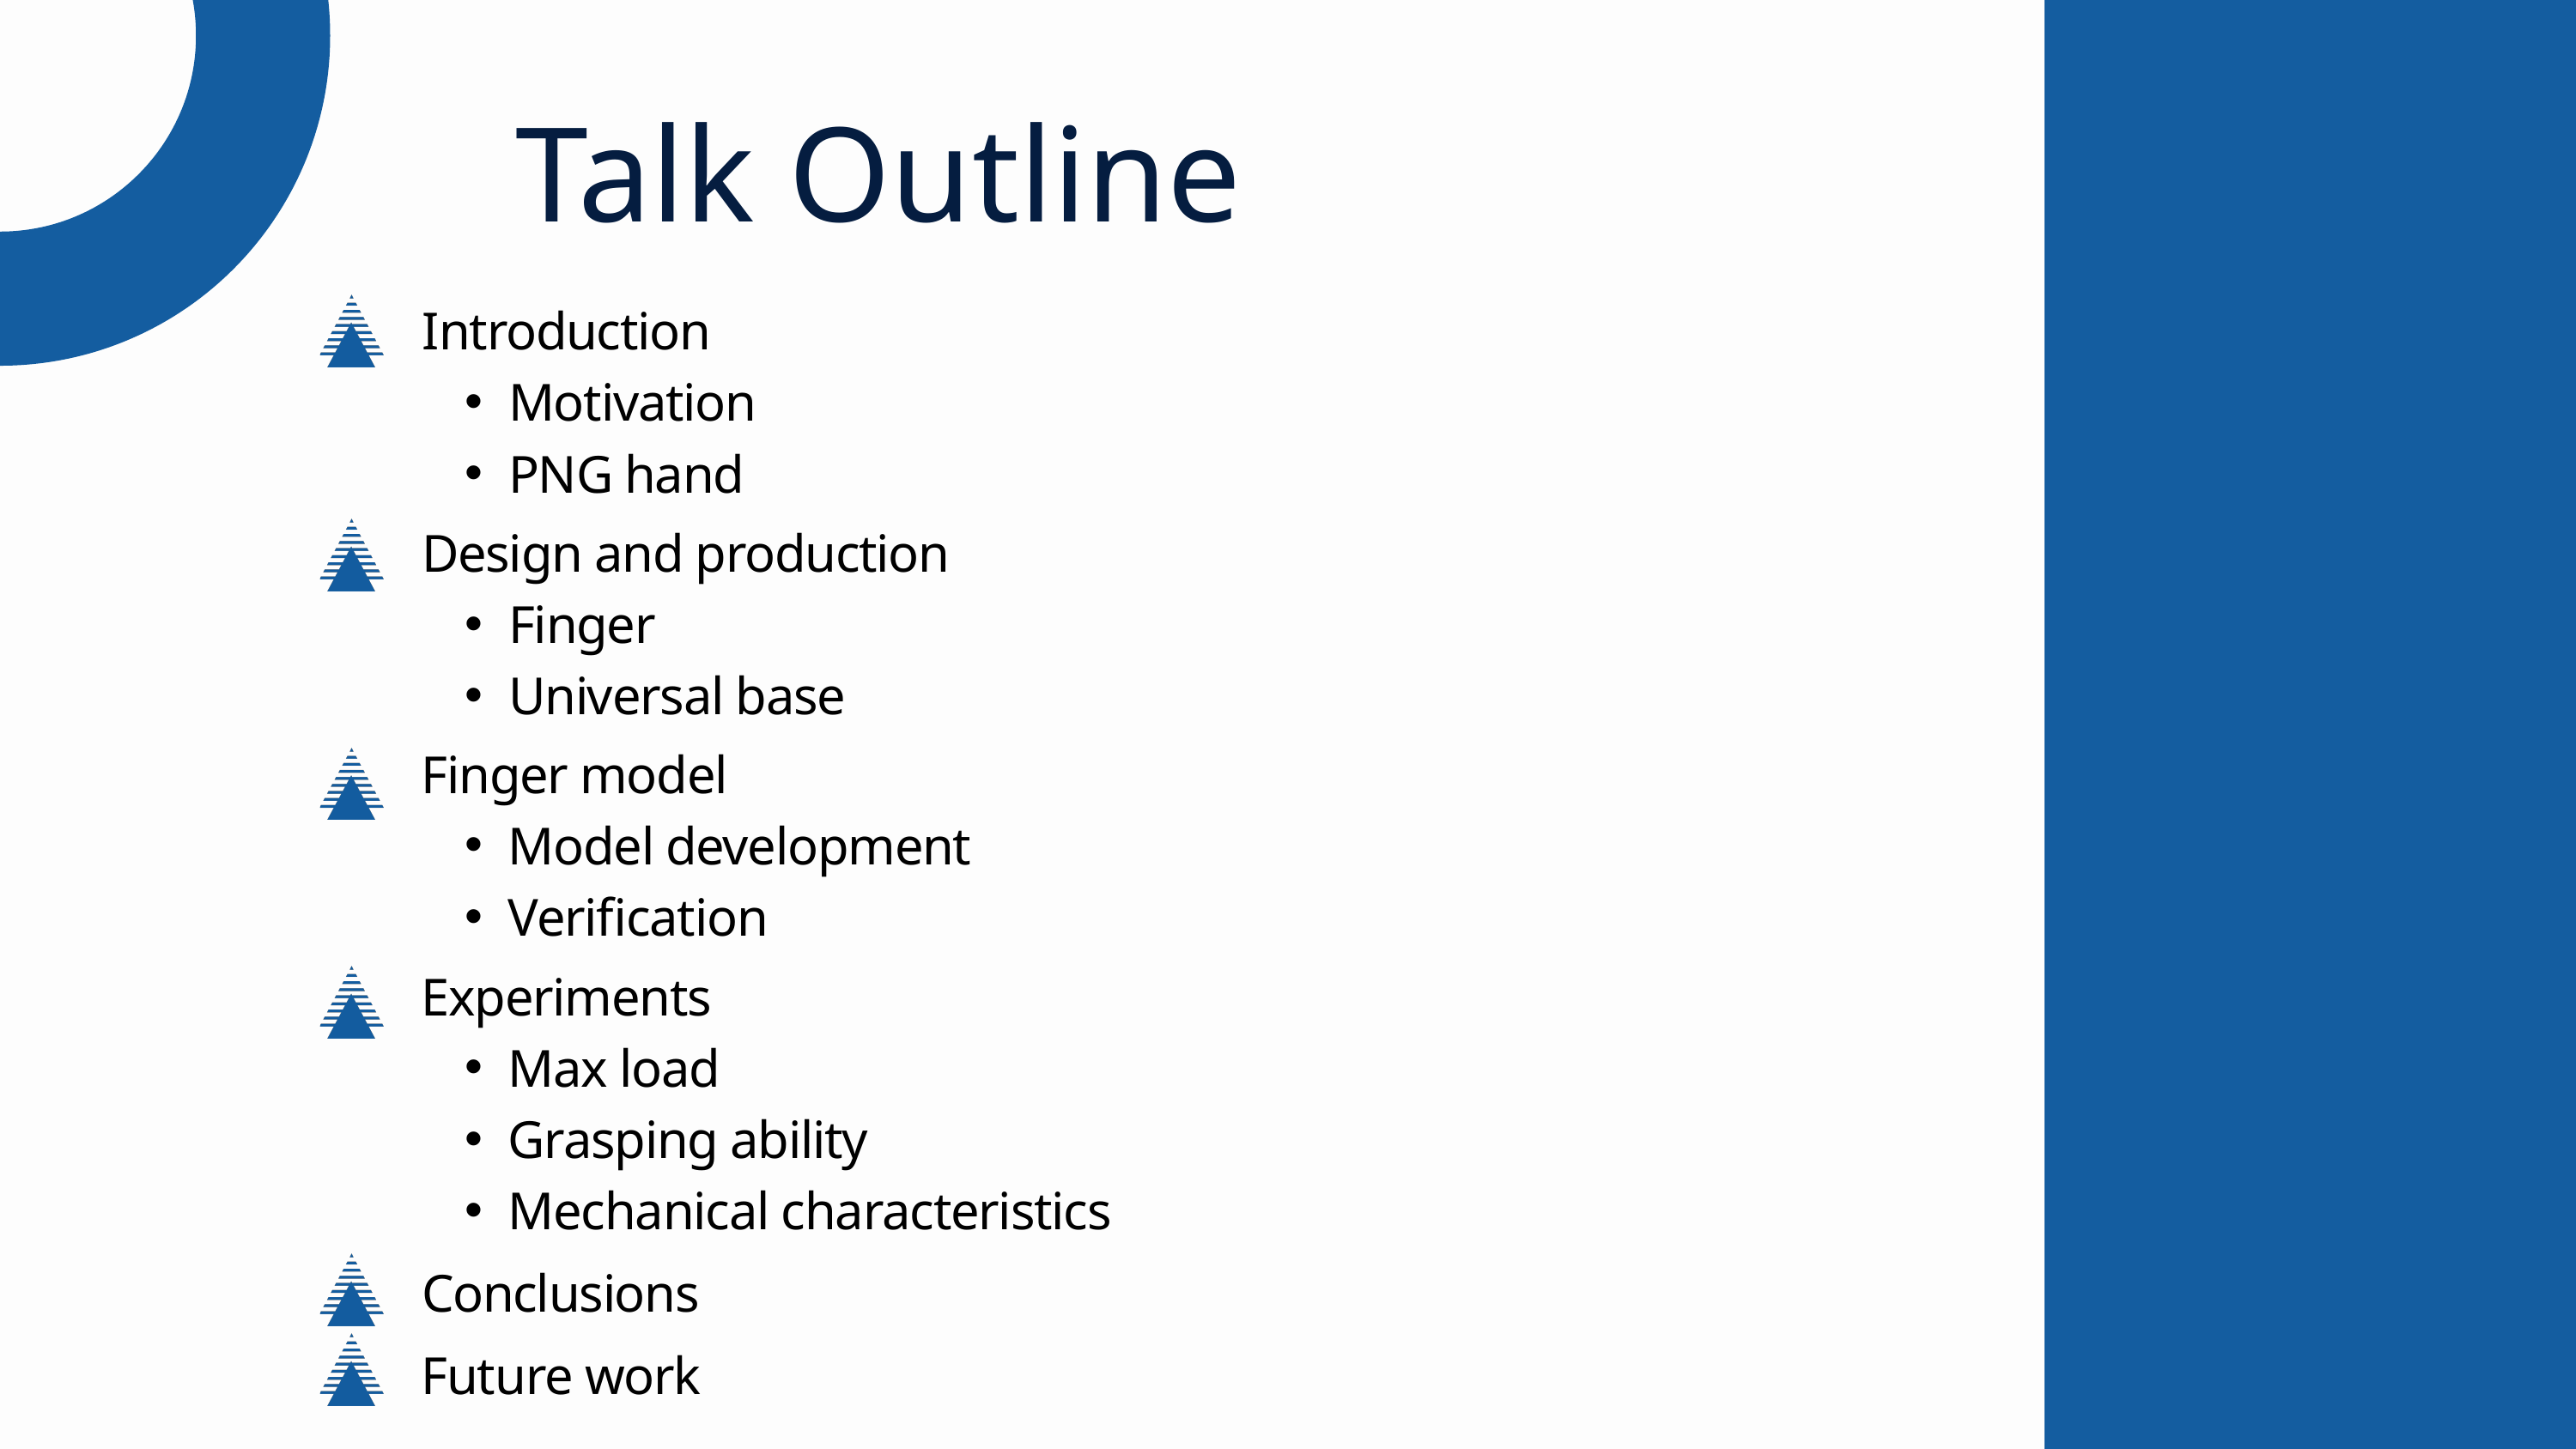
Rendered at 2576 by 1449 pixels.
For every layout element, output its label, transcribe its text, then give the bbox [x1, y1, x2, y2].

text_box Finger model Model development Verification [421, 731, 1078, 954]
text_box Design and production Finger Universal base [421, 511, 1128, 797]
text_box Future work [421, 1333, 1042, 1449]
text_box Experiments Max load Grasping ability Mechanical characteristics [421, 954, 1288, 1384]
text_box [319, 294, 384, 367]
text_box [319, 518, 384, 591]
text_box [319, 1253, 384, 1326]
text_box [319, 966, 384, 1039]
text_box [319, 748, 384, 820]
text_box [0, 0, 264, 299]
text_box [2044, 0, 2576, 1449]
text_box Conclusions [421, 1250, 1067, 1394]
text_box Talk Outline [515, 70, 1437, 426]
text_box [319, 1333, 384, 1406]
text_box Introduction Motivation PNG hand [421, 288, 953, 504]
